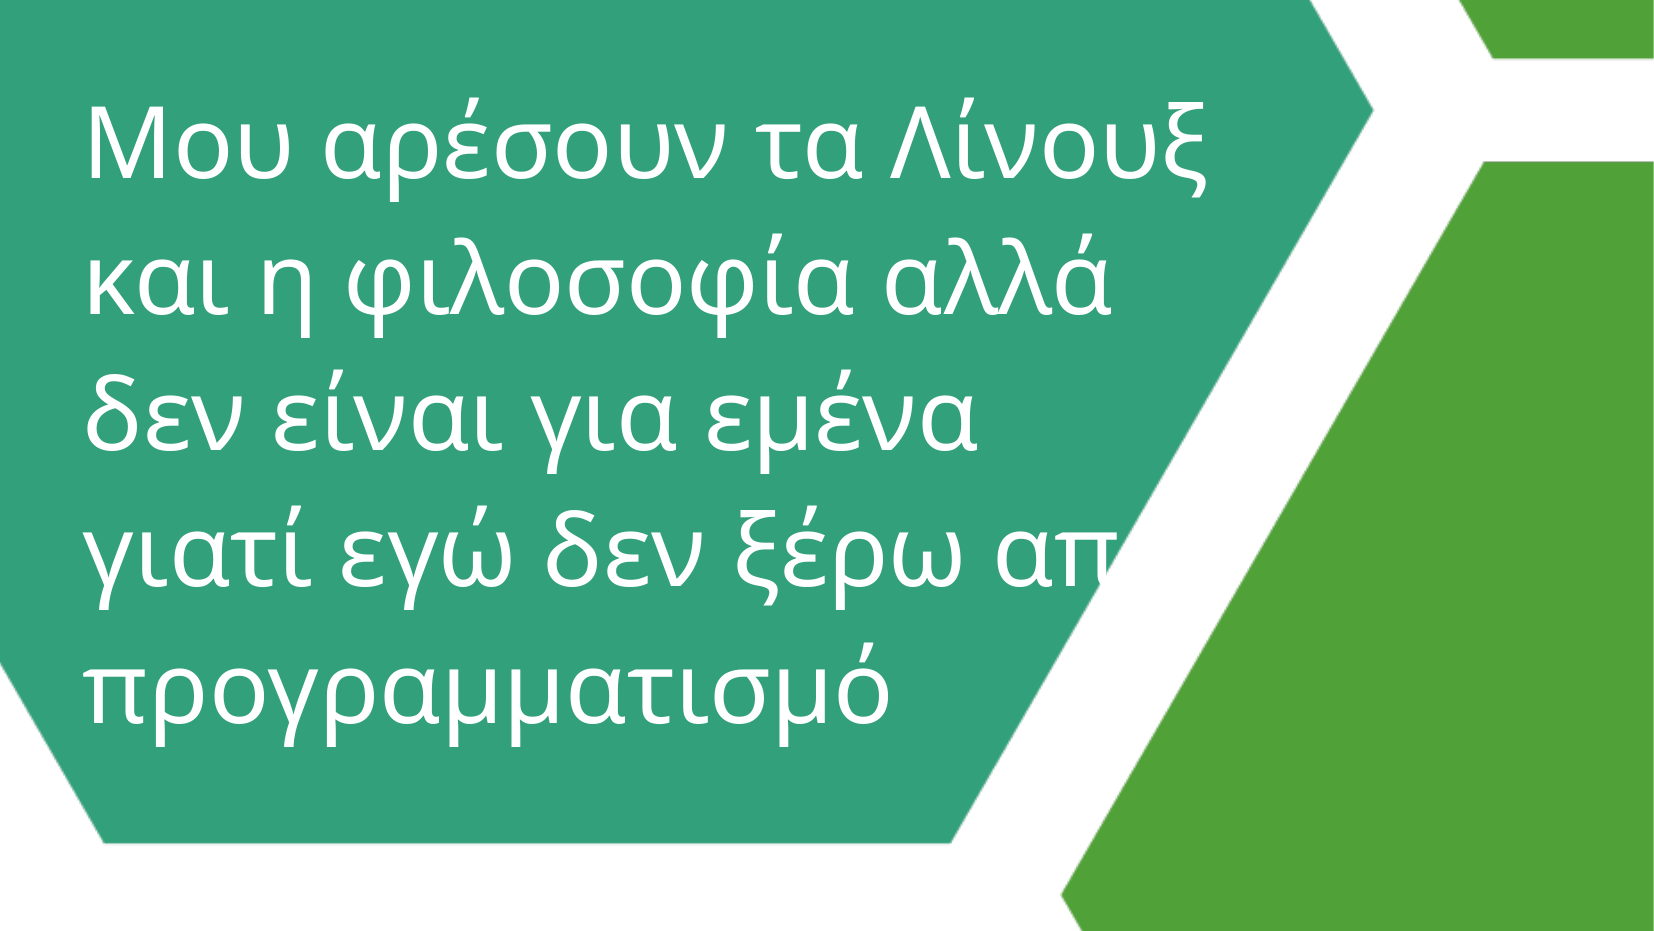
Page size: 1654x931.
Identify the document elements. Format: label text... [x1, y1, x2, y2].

title Μου αρέσουν τα Λίνουξ και η φιλοσοφία αλλά δεν είναι για εμένα γιατί εγώ δεν ξέρω από προγραμματισμό [82, 62, 1218, 761]
picture [0, 0, 1654, 931]
